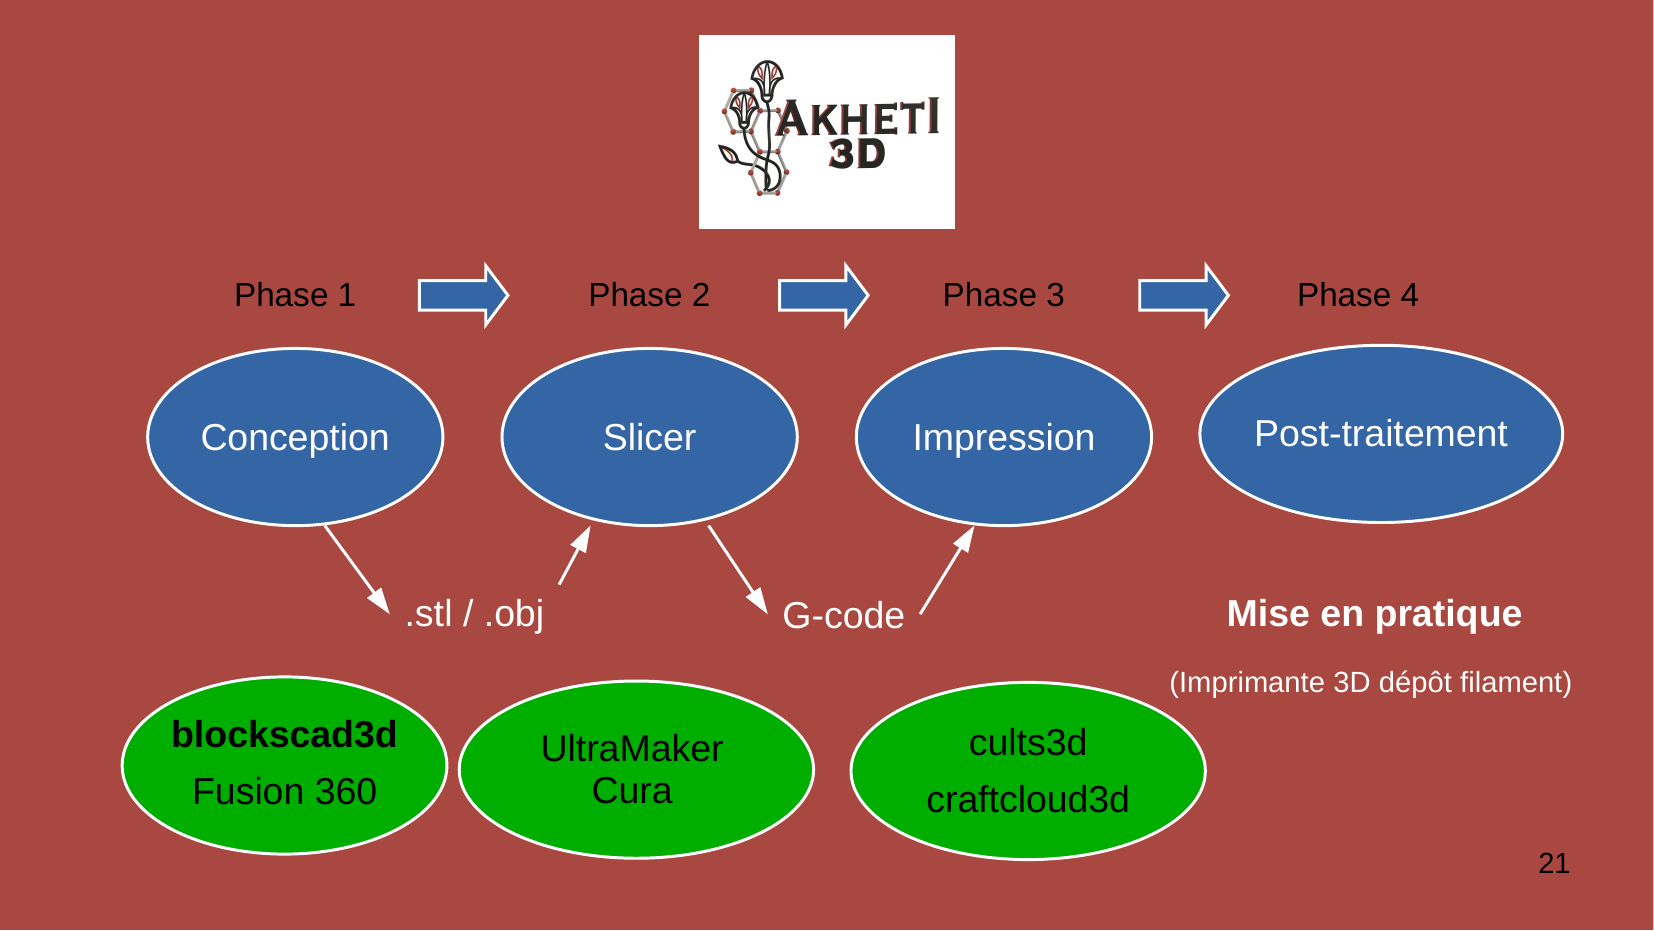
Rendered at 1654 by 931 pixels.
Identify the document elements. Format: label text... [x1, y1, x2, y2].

text_box Mise en pratique [1211, 584, 1539, 642]
text_box [459, 681, 814, 859]
text_box Phase 4 [1282, 269, 1435, 322]
text_box Phase 3 [927, 269, 1080, 322]
text_box Phase 1 [219, 269, 372, 322]
text_box Phase 2 [573, 269, 726, 322]
text_box cults3d [954, 714, 1103, 770]
text_box Post-traitement [1239, 405, 1524, 463]
text_box [419, 265, 508, 325]
text_box G-code [767, 586, 921, 644]
text_box Slicer [588, 408, 712, 466]
text_box Conception [185, 408, 406, 466]
text_box (Imprimante 3D dépôt filament) [1154, 658, 1588, 707]
text_box [164, 676, 405, 706]
text_box [1139, 265, 1229, 325]
text_box [1199, 345, 1563, 523]
text_box UltraMaker Cura [525, 720, 747, 820]
text_box [501, 348, 798, 526]
text_box [850, 682, 1206, 860]
text_box Impression [897, 408, 1111, 466]
text_box Fusion 360 [177, 763, 393, 821]
text_box [779, 265, 869, 325]
text_box [122, 711, 447, 855]
text_box [856, 348, 1152, 526]
text_box .stl / .obj [389, 584, 560, 642]
text_box [147, 348, 443, 526]
text_box blockscad3d [156, 706, 413, 764]
text_box craftcloud3d [911, 770, 1146, 828]
picture [699, 35, 955, 229]
